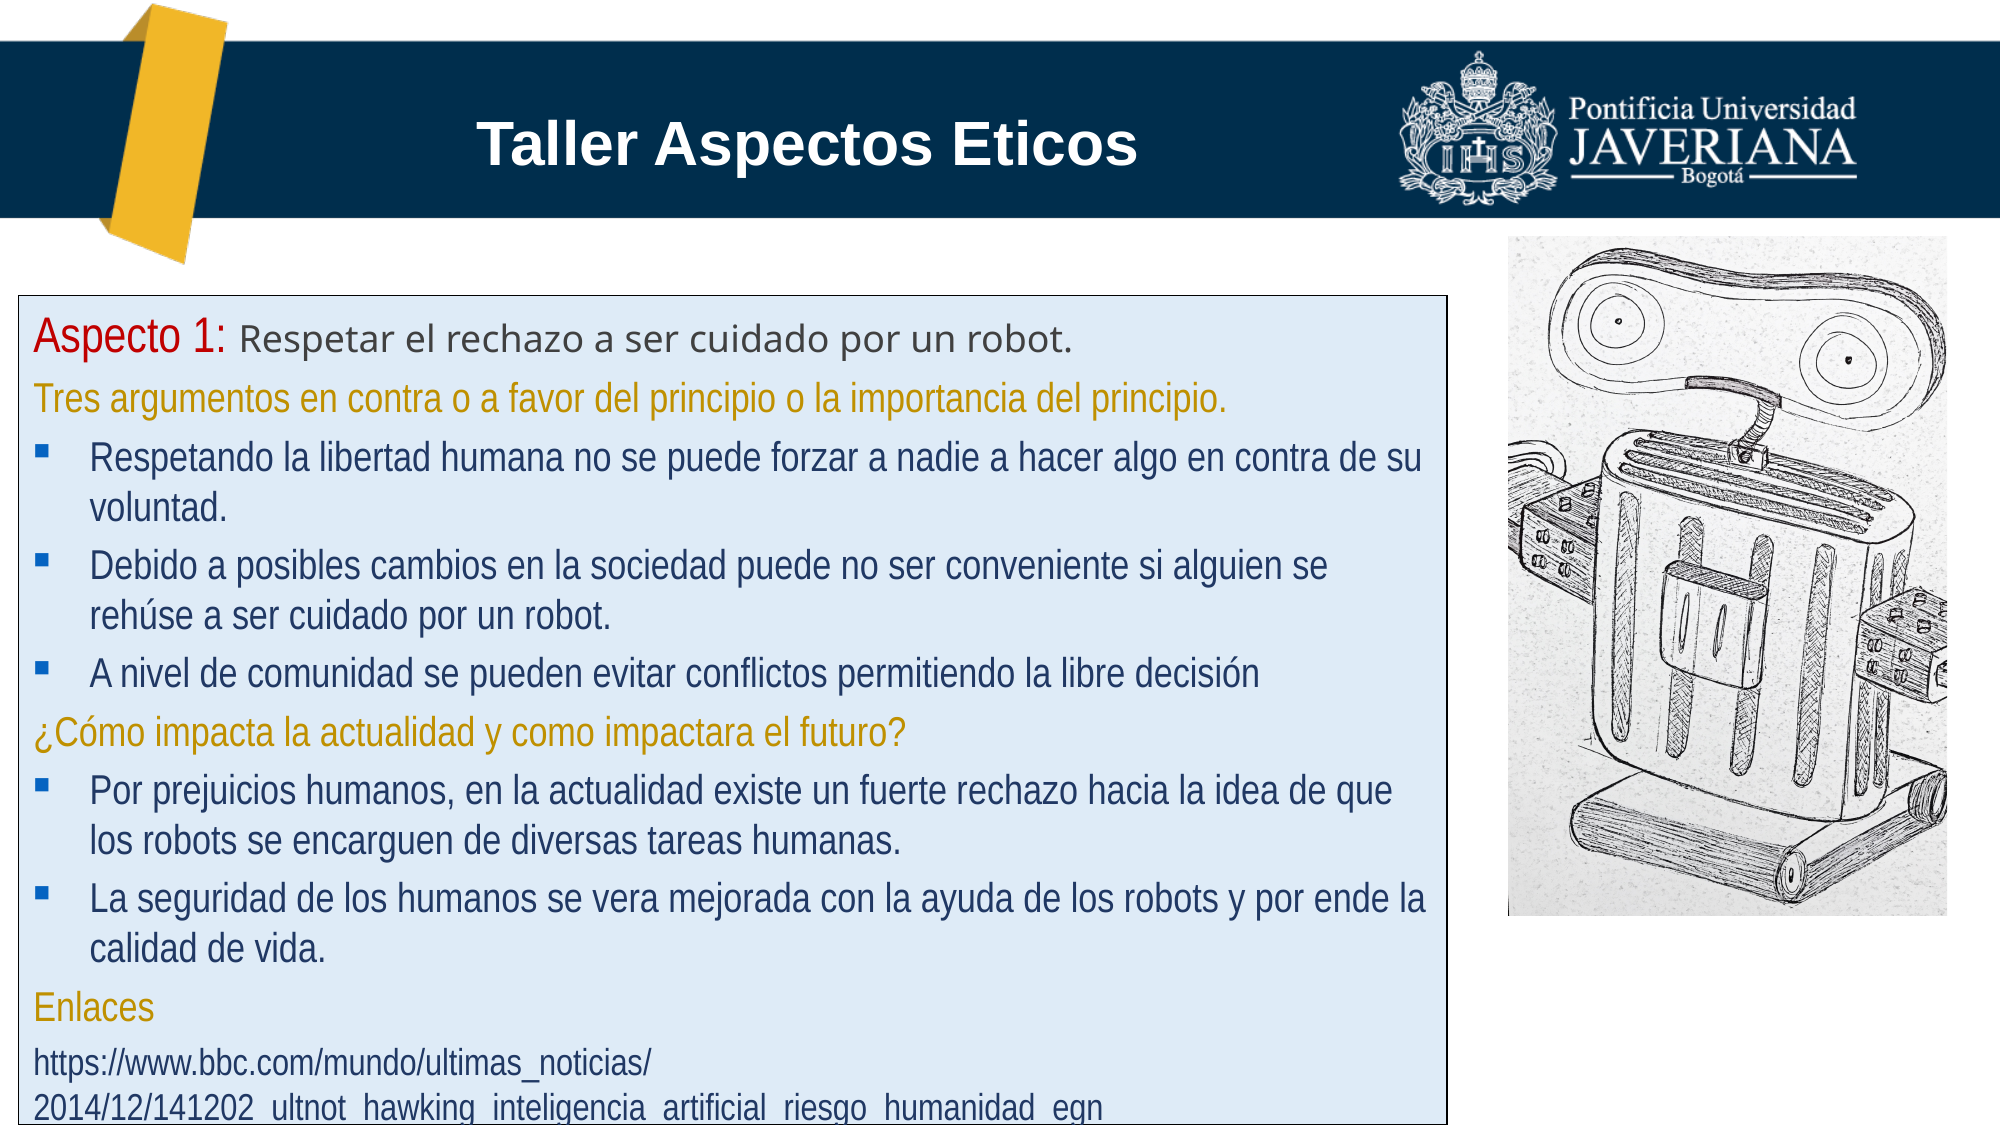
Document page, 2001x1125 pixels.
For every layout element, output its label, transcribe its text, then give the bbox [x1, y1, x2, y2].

text_box Taller Aspectos Eticos [220, 95, 1397, 186]
picture [0, 0, 2000, 1125]
text_box Aspecto 1: Respetar el rechazo a ser cuidado por un robot. Tres argumentos en contra o a favor del principio o la importancia del principio. Respetando la libertad humana no se puede forzar a nadie a hacer algo en contra de su voluntad. Debido a posibles cambios en la sociedad puede no ser conveniente si alguien se rehúse a ser cuidado por un robot. A nivel de comunidad se pueden evitar conflictos permitiendo la libre decisión ¿Cómo impacta la actualidad y como impactara el futuro? Por prejuicios humanos, en la actualidad existe un fuerte rechazo hacia la idea de que los robots se encarguen de diversas tareas humanas. La seguridad de los humanos se vera mejorada con la ayuda de los robots y por ende la calidad de vida. Enlaces https://www.bbc.com/mundo/ultimas_noticias/2014/12/141202_ultnot_hawking_inteligencia_artificial_riesgo_humanidad_egn [18, 295, 1447, 1125]
